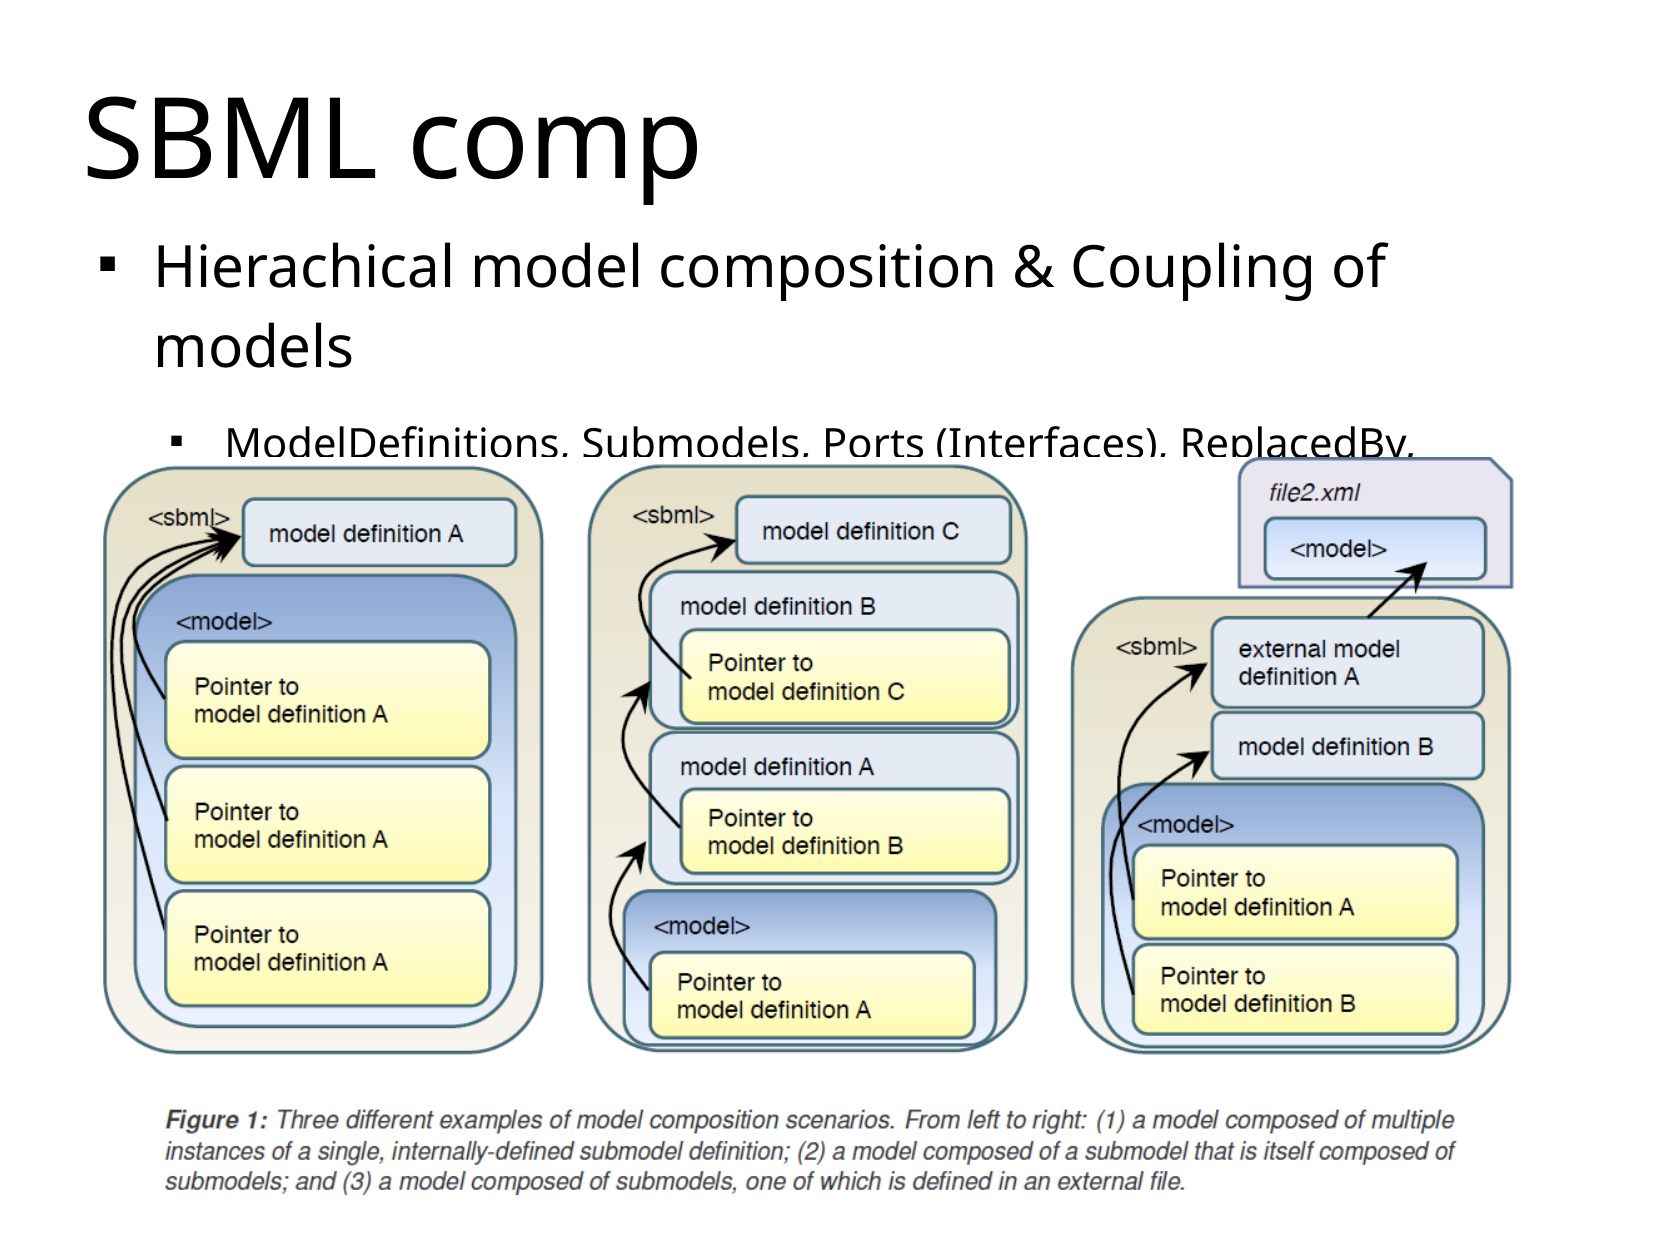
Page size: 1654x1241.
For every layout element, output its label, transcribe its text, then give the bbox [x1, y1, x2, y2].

title SBML comp [82, 31, 1571, 239]
picture [103, 457, 1514, 1195]
list Hierachical model composition & Coupling of models ModelDefinitions, Submodels, Ports (Interfaces), ReplacedBy, ReplacementElement, Deletion [82, 225, 1567, 945]
